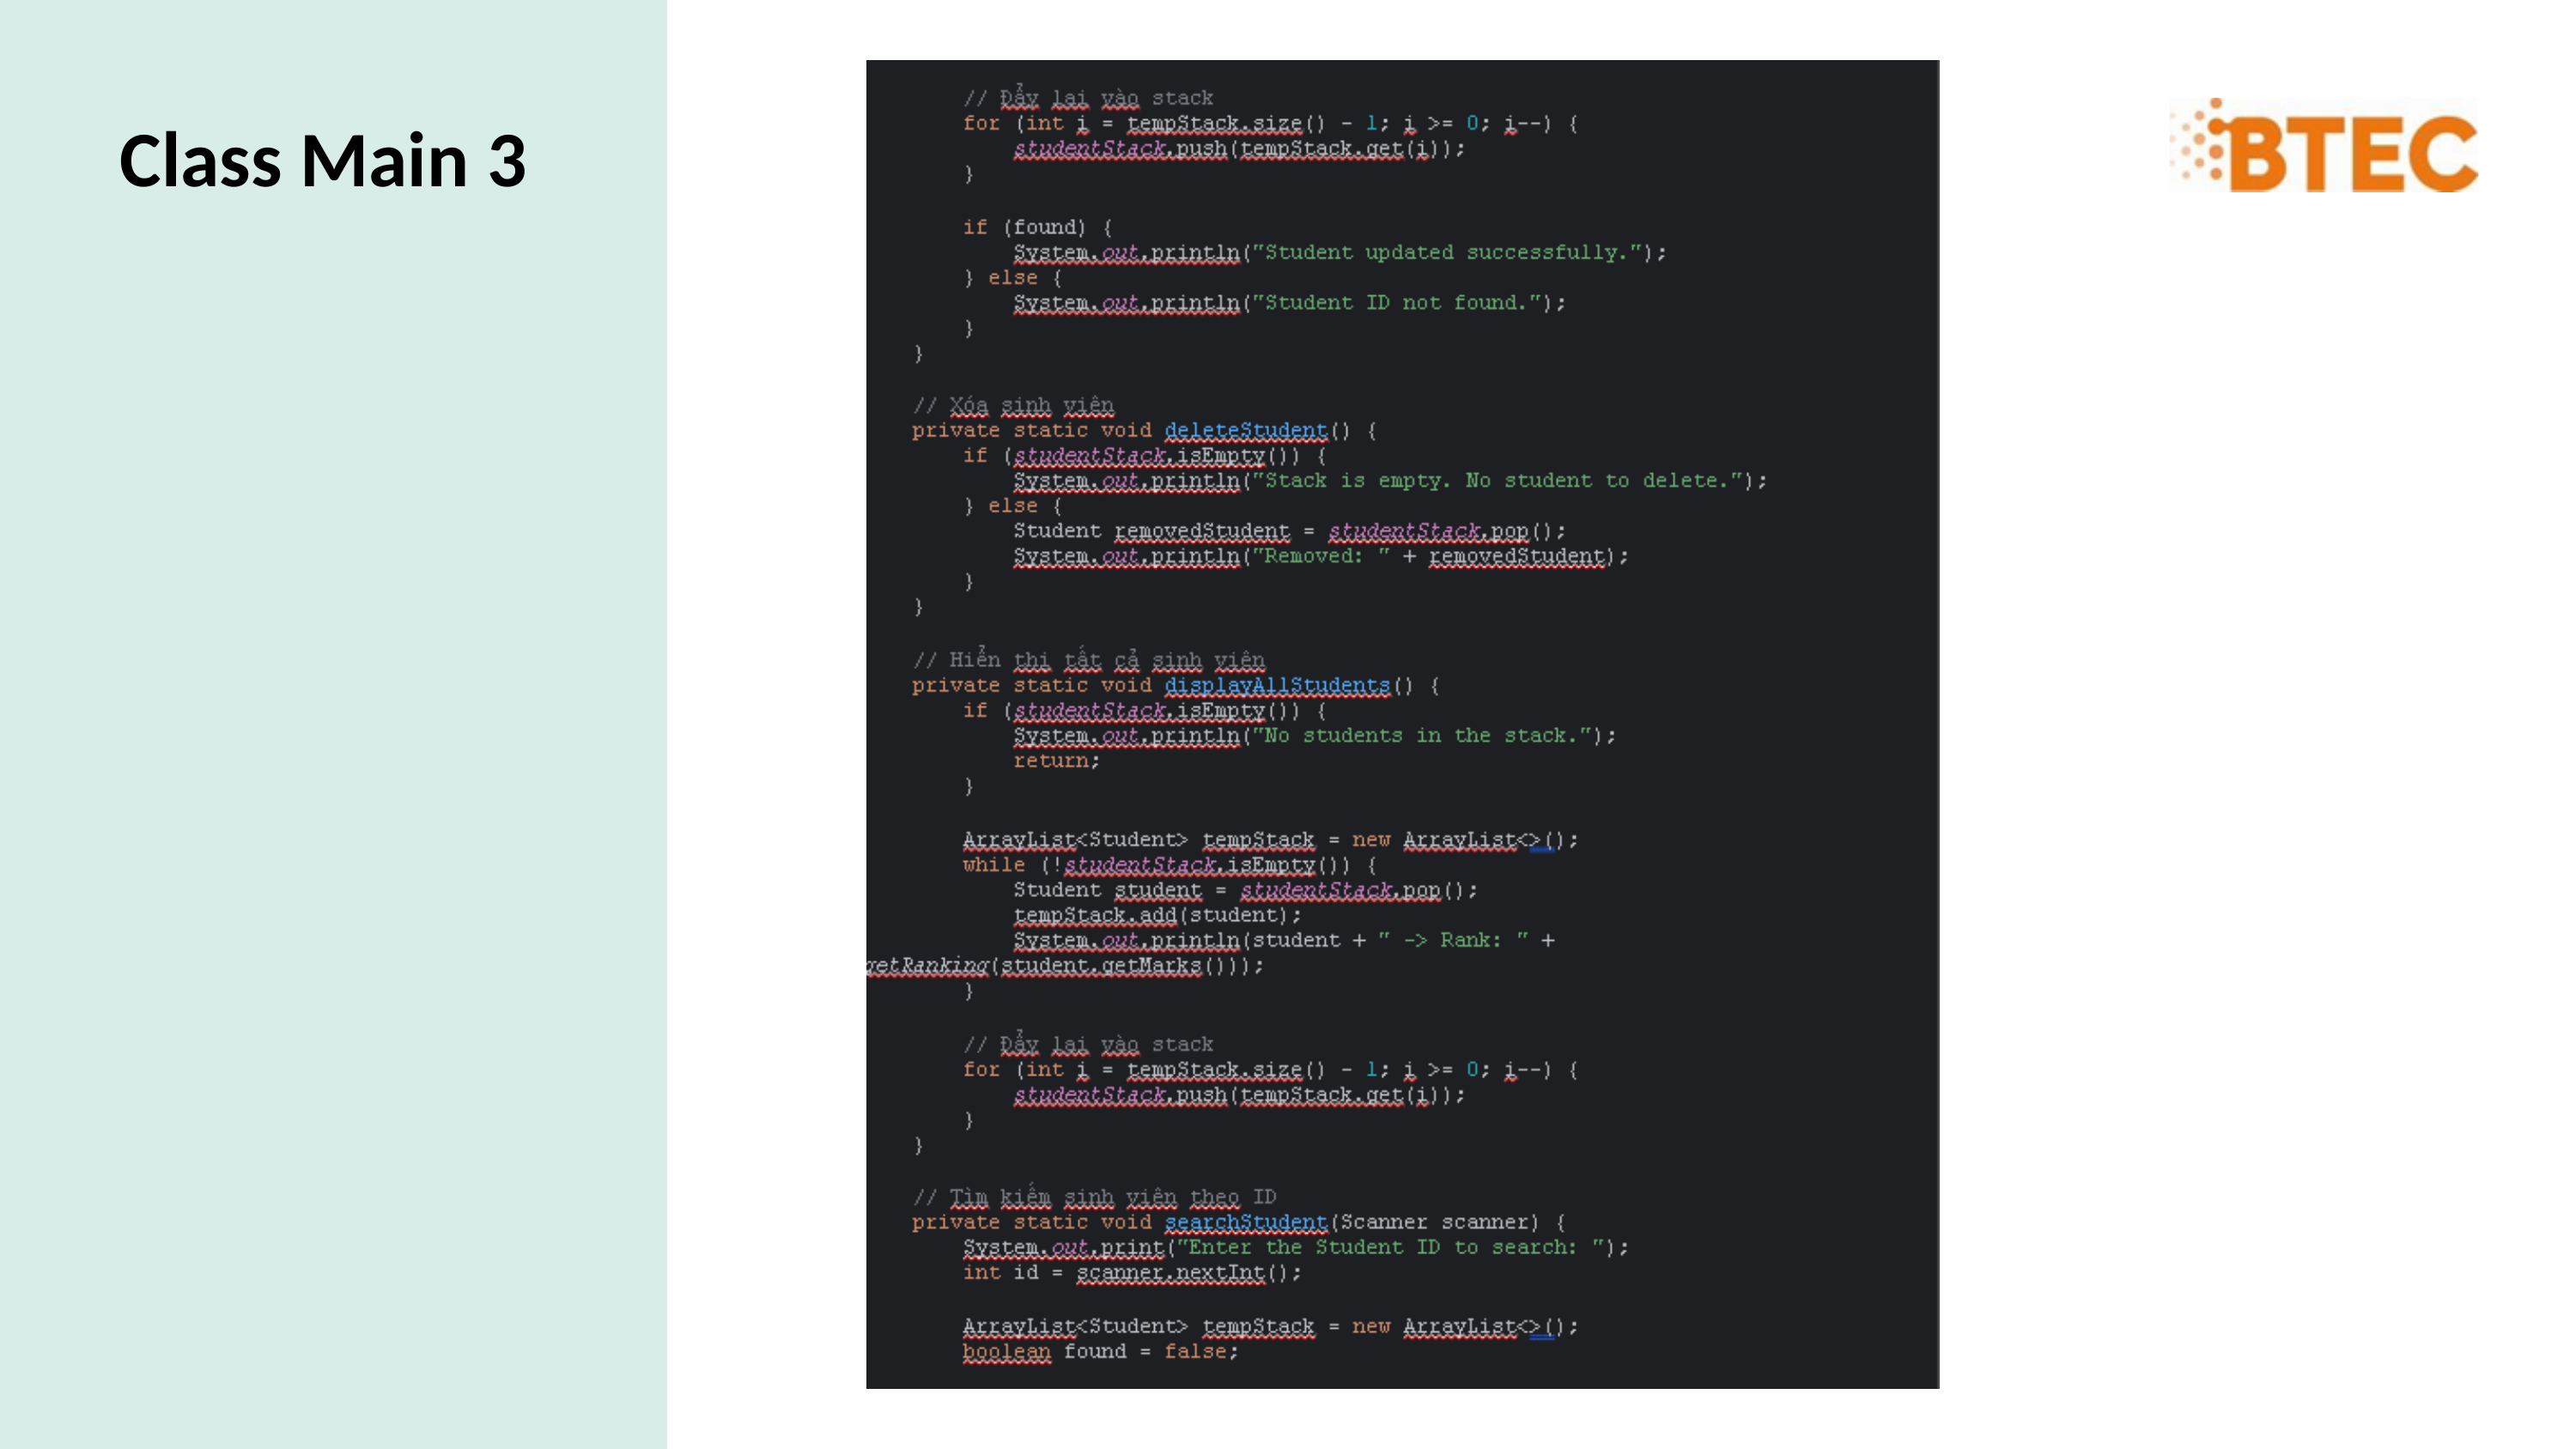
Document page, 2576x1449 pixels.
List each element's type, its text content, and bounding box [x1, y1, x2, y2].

text_box Class Main 3 [119, 71, 866, 192]
text_box [0, 0, 667, 1449]
text_box [2169, 98, 2479, 192]
picture [866, 60, 1940, 1389]
